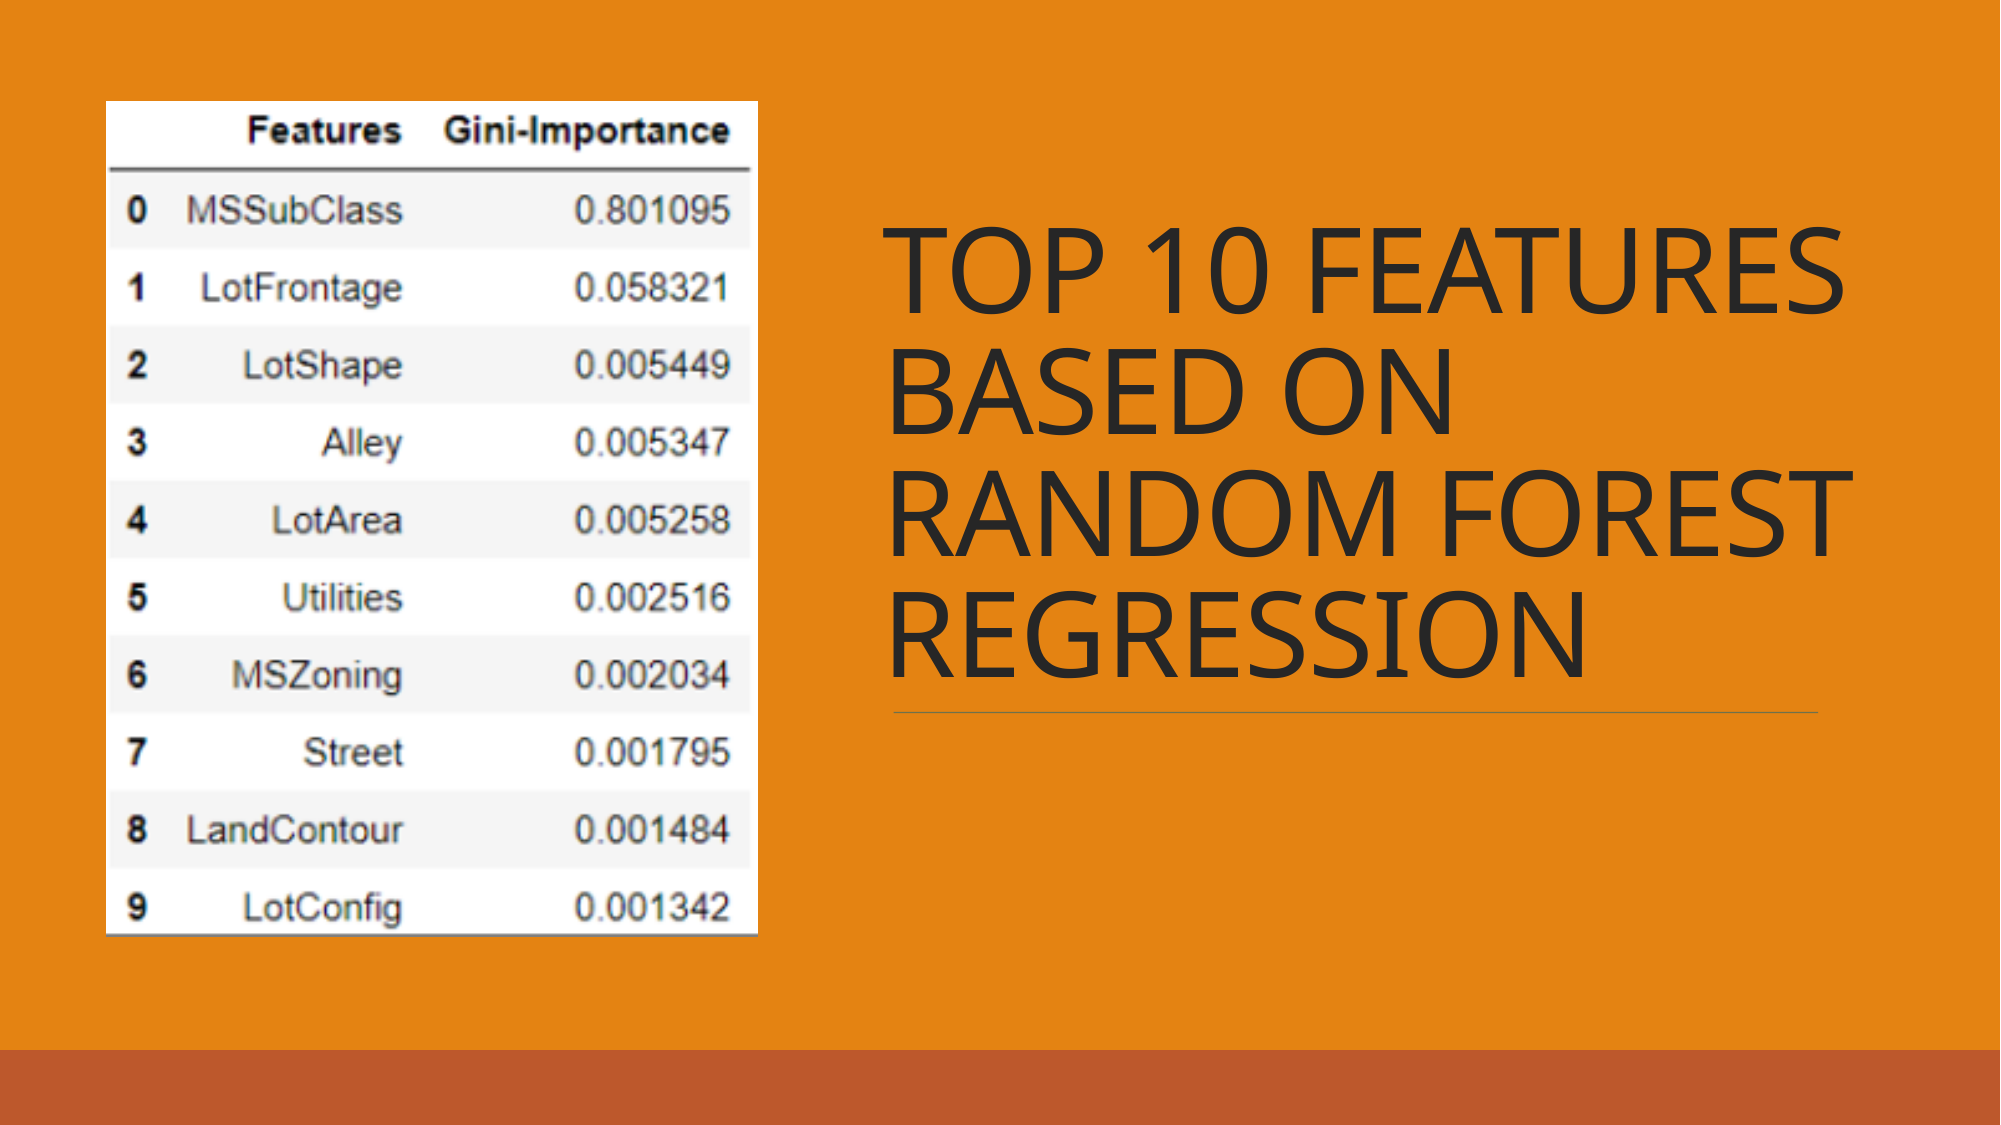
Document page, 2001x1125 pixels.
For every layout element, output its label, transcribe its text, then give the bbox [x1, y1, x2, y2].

title TOP 10 FEATURES BASED ON RANDOM FOREST REGRESSION [867, 104, 1894, 710]
picture [106, 101, 758, 937]
text_box [0, 0, 2000, 1125]
